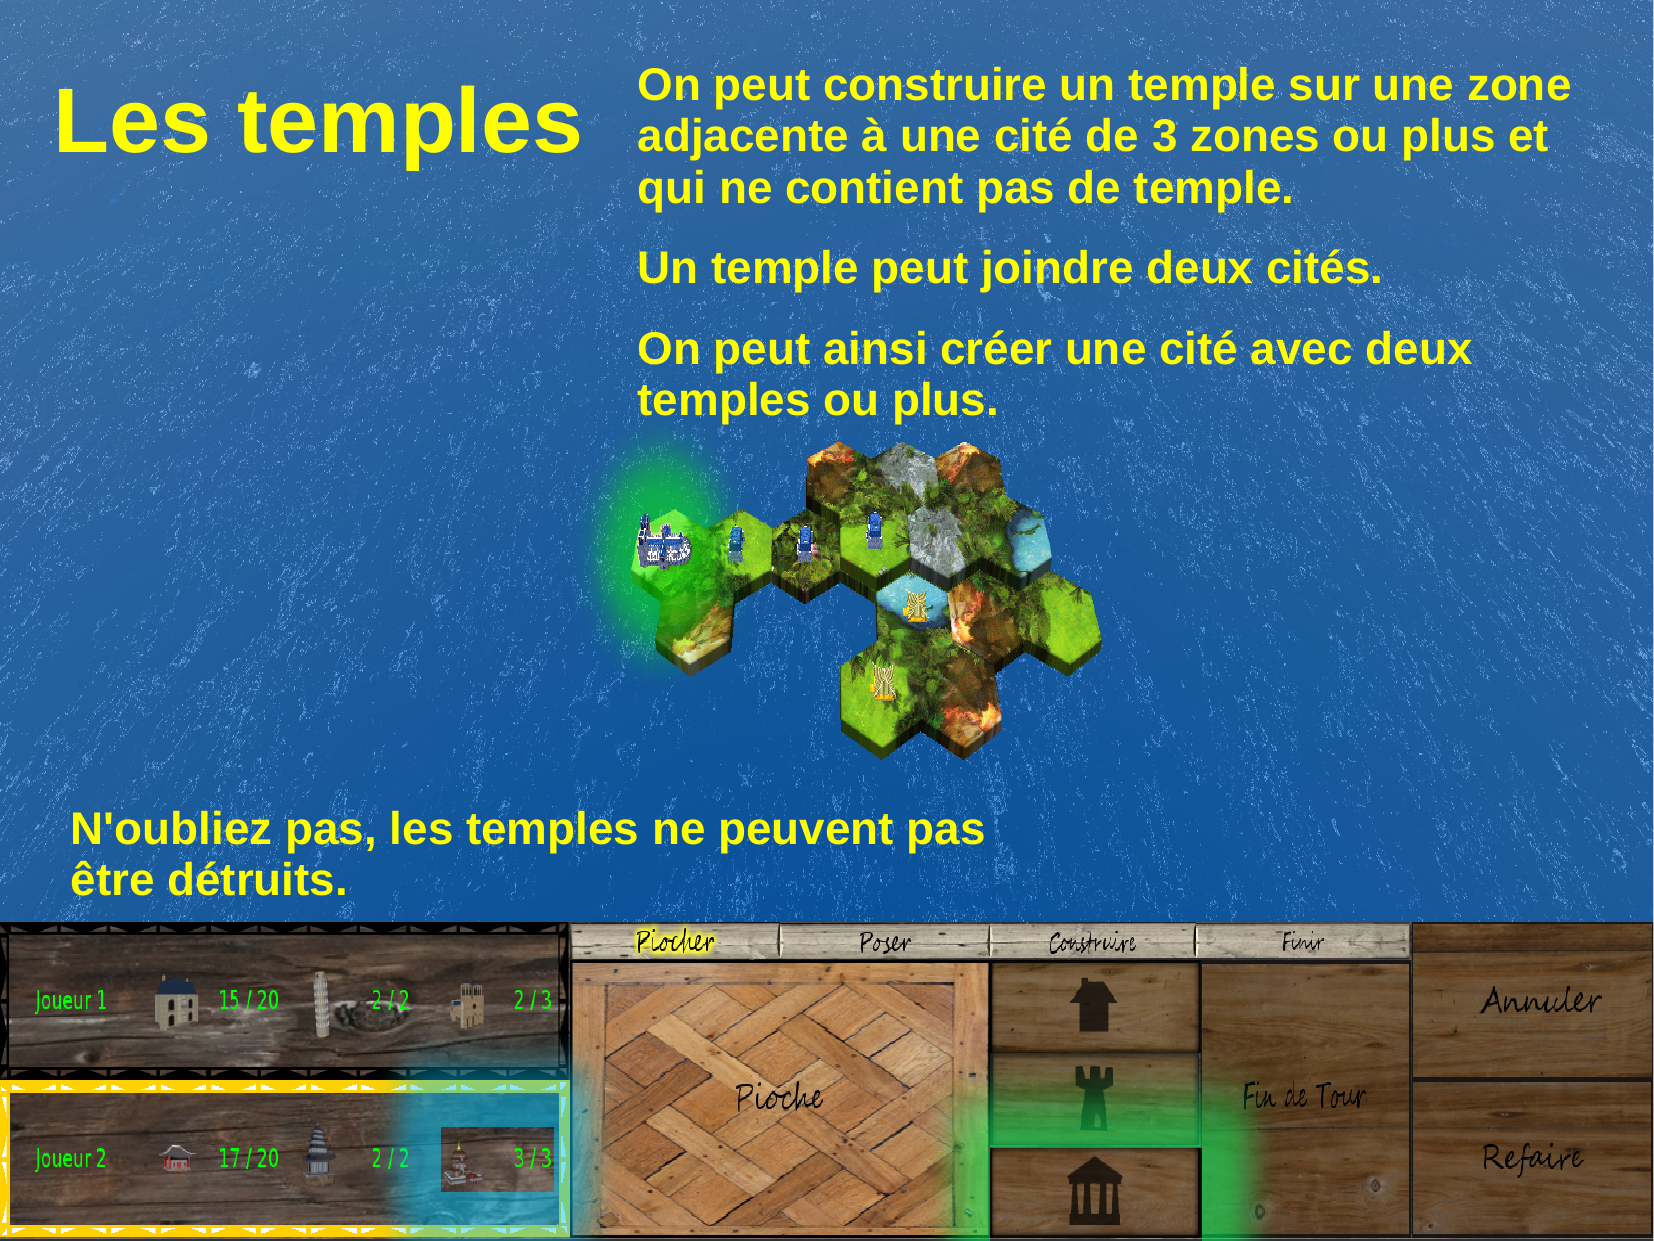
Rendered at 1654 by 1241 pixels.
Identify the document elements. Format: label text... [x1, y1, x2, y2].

list N'oubliez pas, les temples ne peuvent pas être détruits. [0, 803, 1004, 934]
title Les temples [0, 17, 1063, 225]
list On peut construire un temple sur une zone adjacente à une cité de 3 zones ou plus et qui ne contient pas de temple. Un temple peut joindre deux cités. On peut ainsi créer une cité avec deux temples ou plus. [566, 59, 1630, 436]
picture [0, 0, 1654, 1241]
